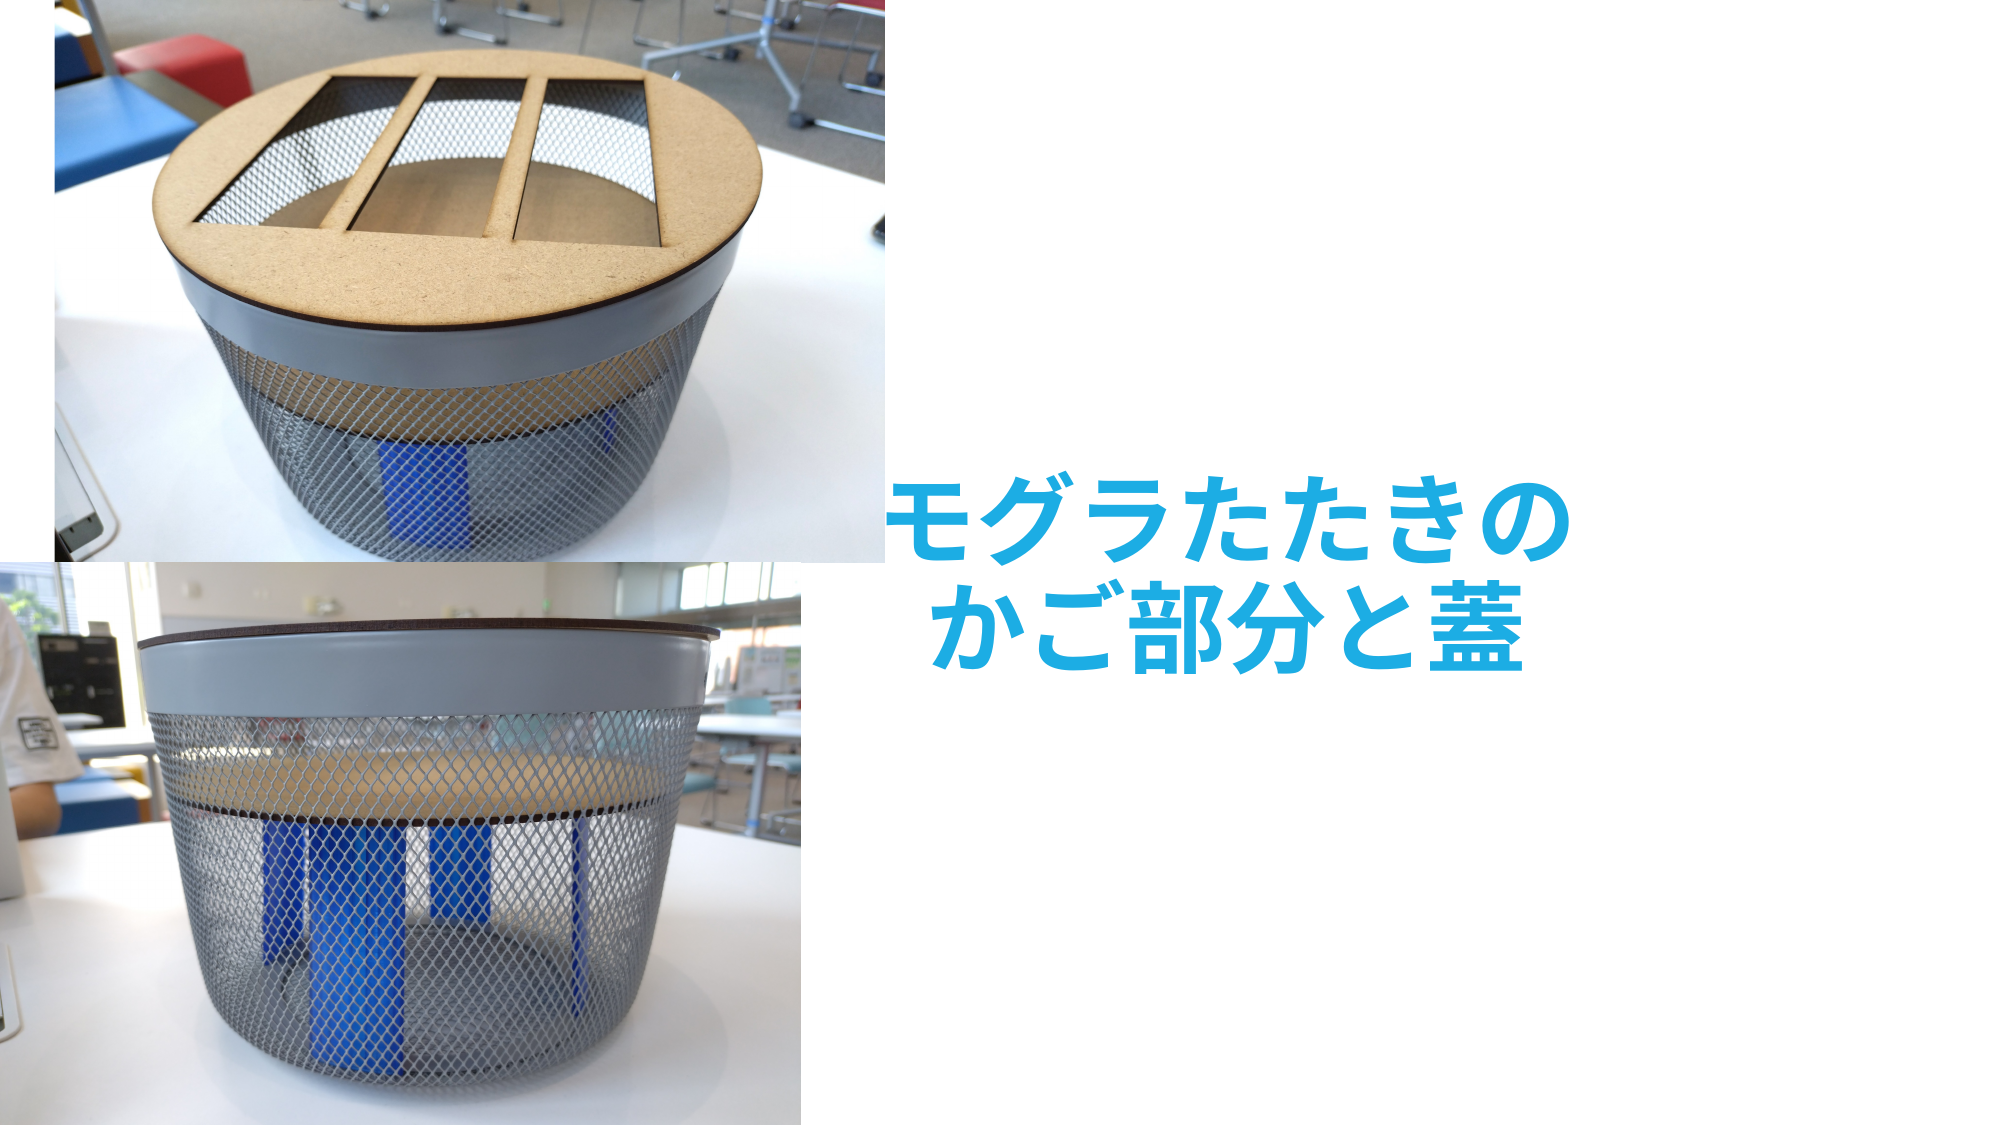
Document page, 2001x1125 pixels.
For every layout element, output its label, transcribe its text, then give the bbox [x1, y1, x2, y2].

title モグラたたきの かご部分と蓋 [801, 305, 1686, 695]
picture [0, 0, 886, 1125]
